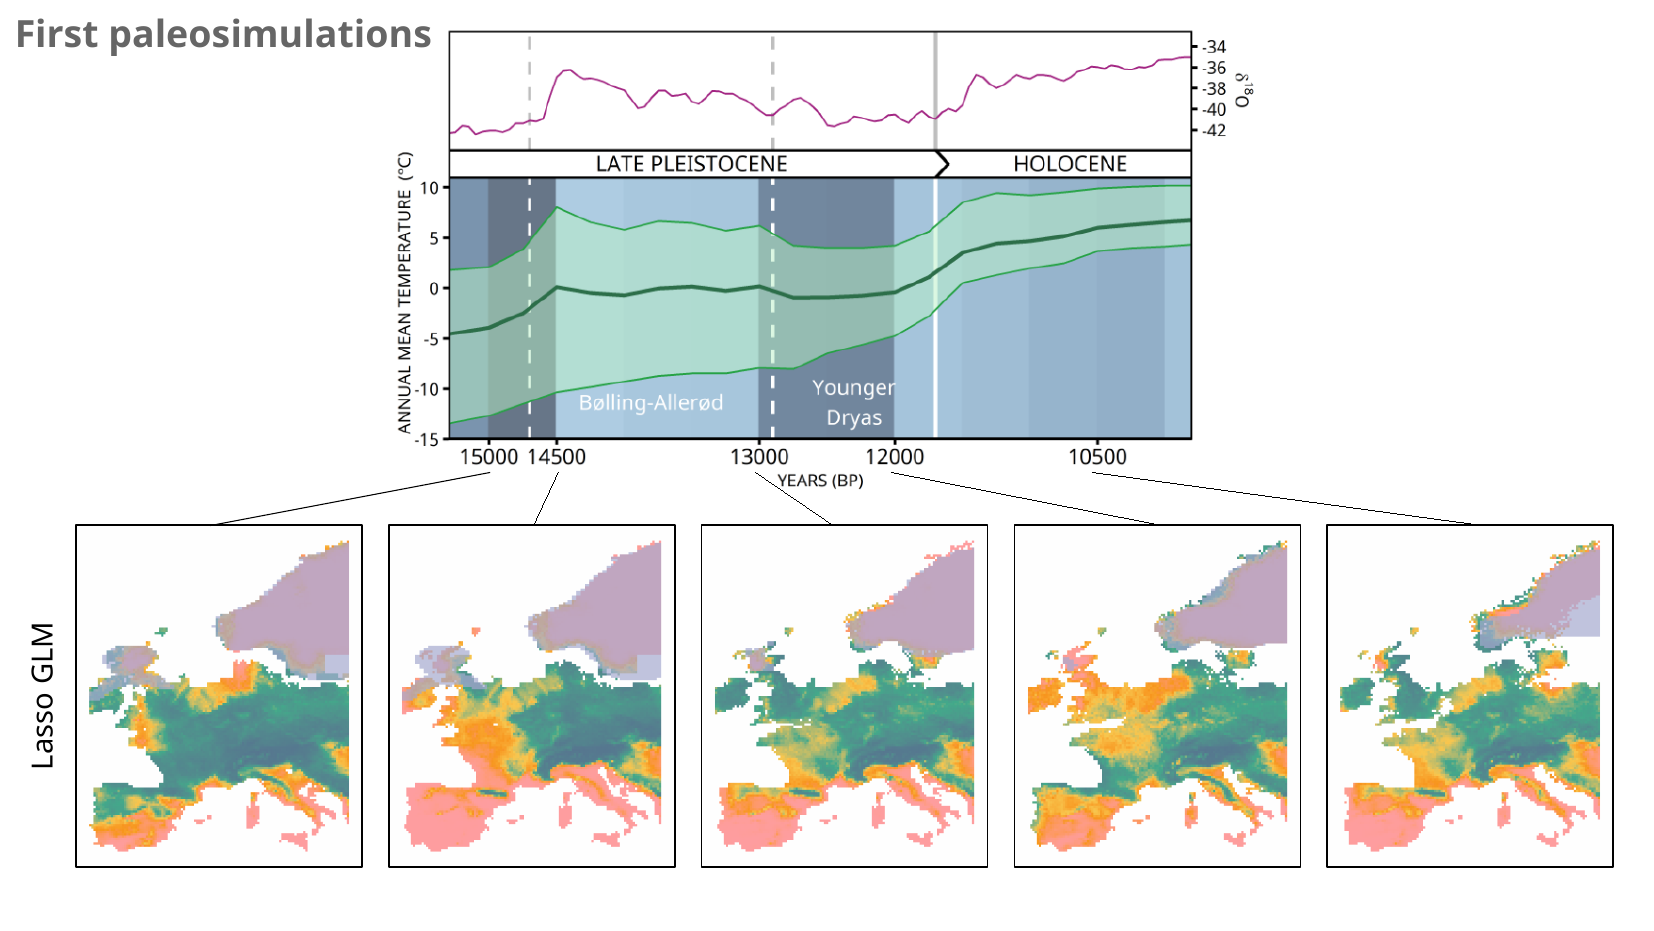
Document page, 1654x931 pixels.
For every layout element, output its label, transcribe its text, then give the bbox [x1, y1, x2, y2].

text_box Lasso GLM [11, 525, 71, 867]
picture [702, 525, 987, 867]
picture [1327, 525, 1613, 867]
picture [76, 525, 362, 867]
picture [1015, 525, 1300, 867]
text_box First paleosimulations [0, 0, 1654, 118]
picture [386, 118, 1268, 493]
picture [389, 525, 674, 867]
